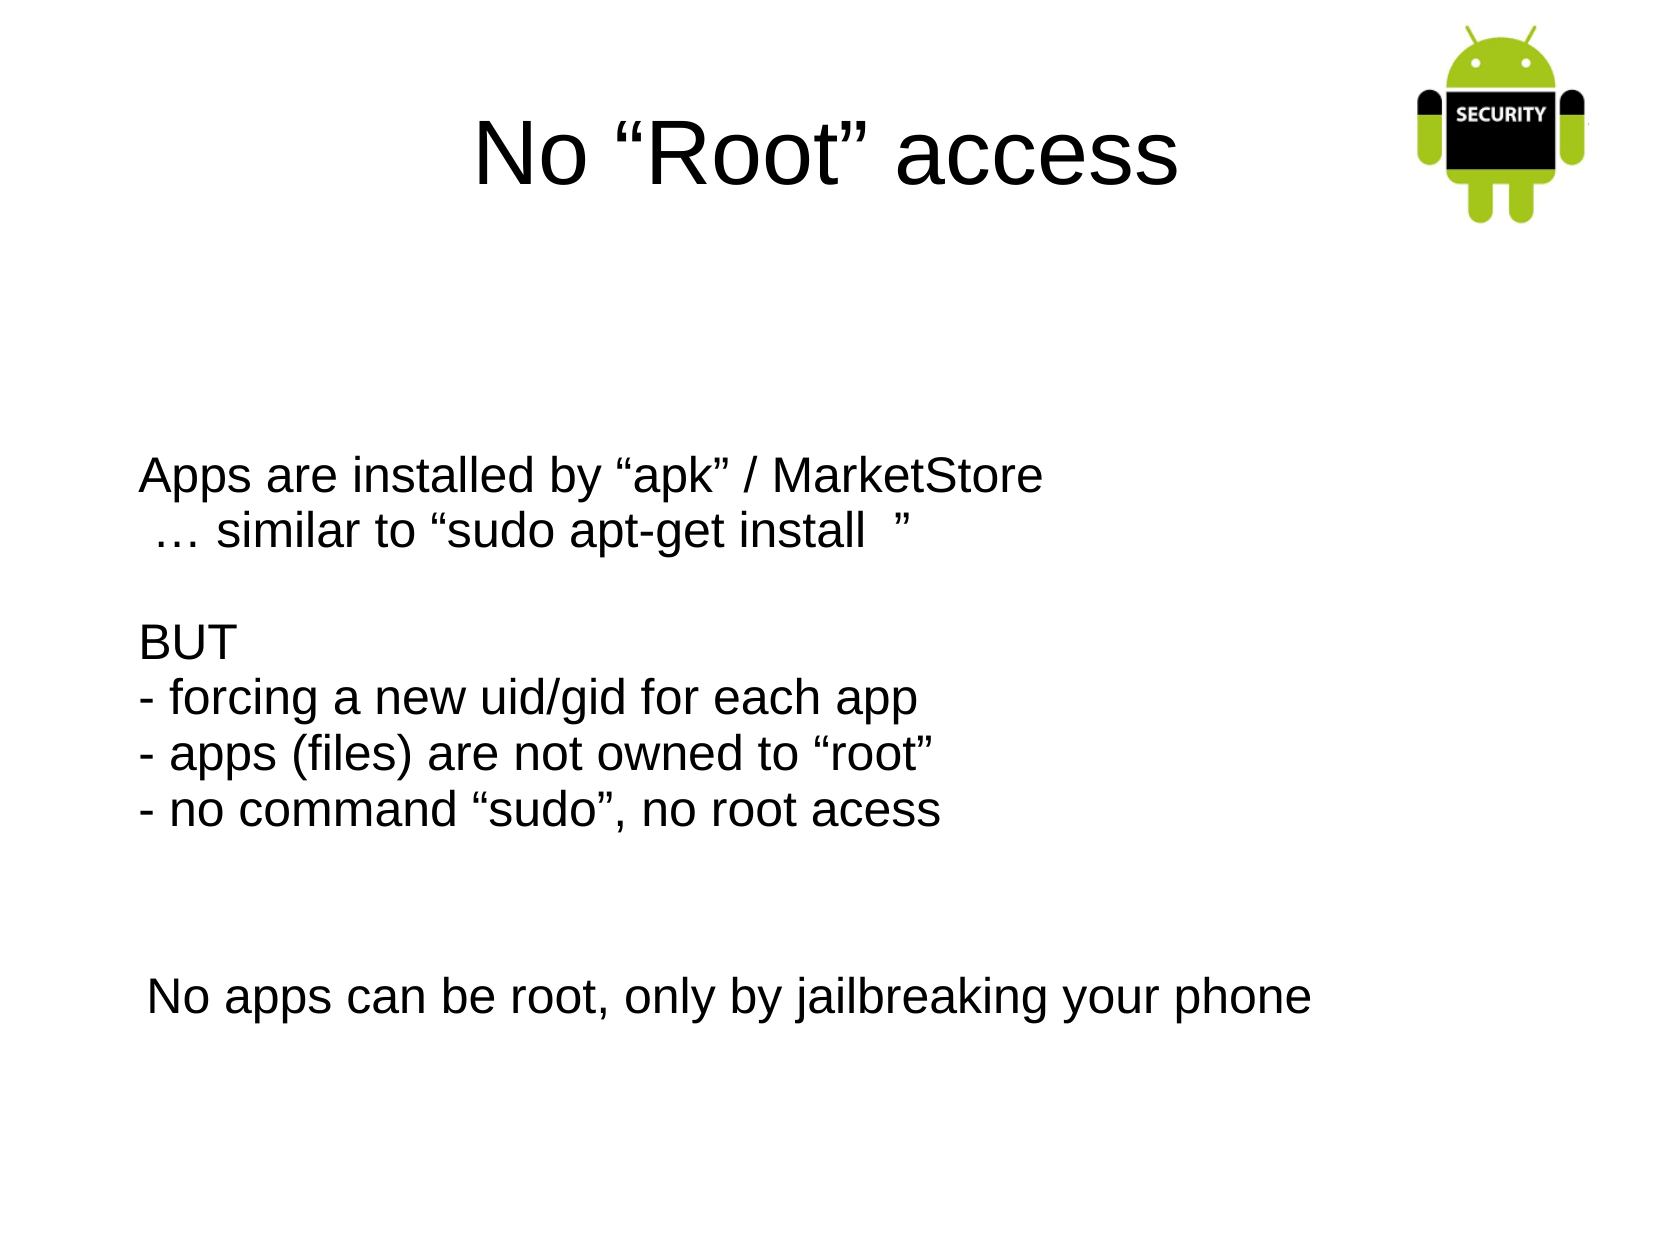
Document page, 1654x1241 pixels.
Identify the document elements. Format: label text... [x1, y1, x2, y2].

picture [1349, 11, 1654, 241]
text_box Apps are installed by “apk” / MarketStore … similar to “sudo apt-get install ” BUT - forcing a new uid/gid for each app - apps (files) are not owned to “root” - no command “sudo”, no root acess [123, 439, 1074, 901]
title No “Root” access [82, 49, 1571, 257]
text_box No apps can be root, only by jailbreaking your phone [131, 961, 1329, 1032]
